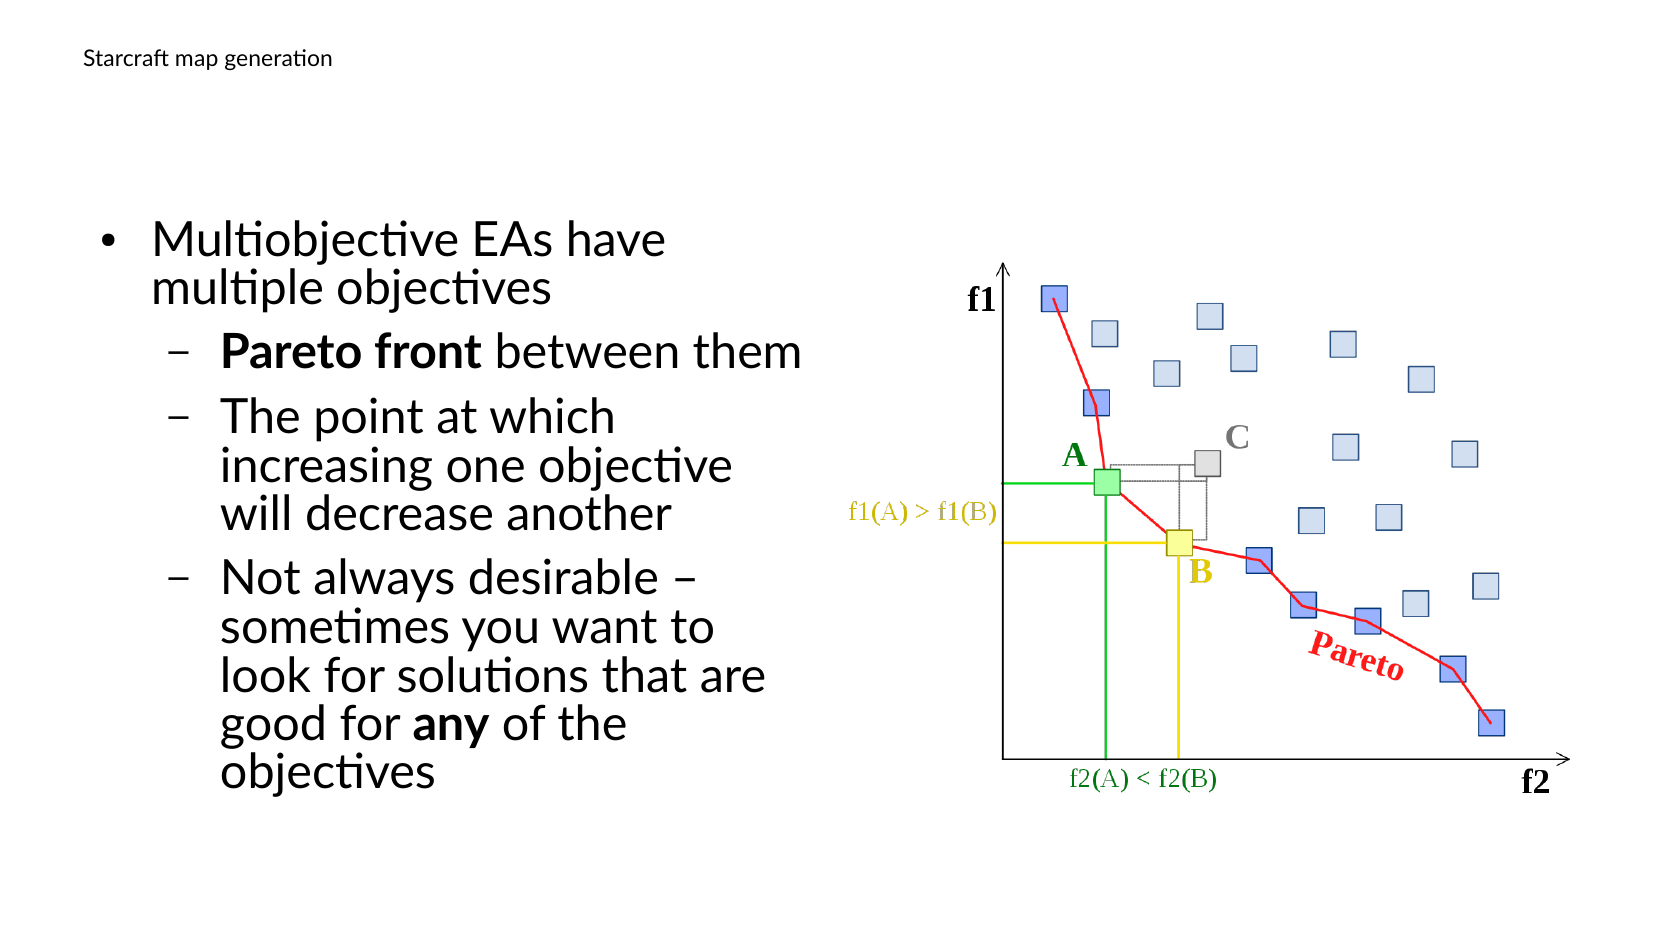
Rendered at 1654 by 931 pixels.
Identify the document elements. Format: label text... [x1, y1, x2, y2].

list Multiobjective EAs have multiple objectives Pareto front between them The point at which increasing one objective will decrease another Not always desirable – sometimes you want to look for solutions that are good for any of the objectives [82, 217, 809, 839]
picture [845, 216, 1572, 839]
title Starcraft map generation [83, 0, 1571, 119]
